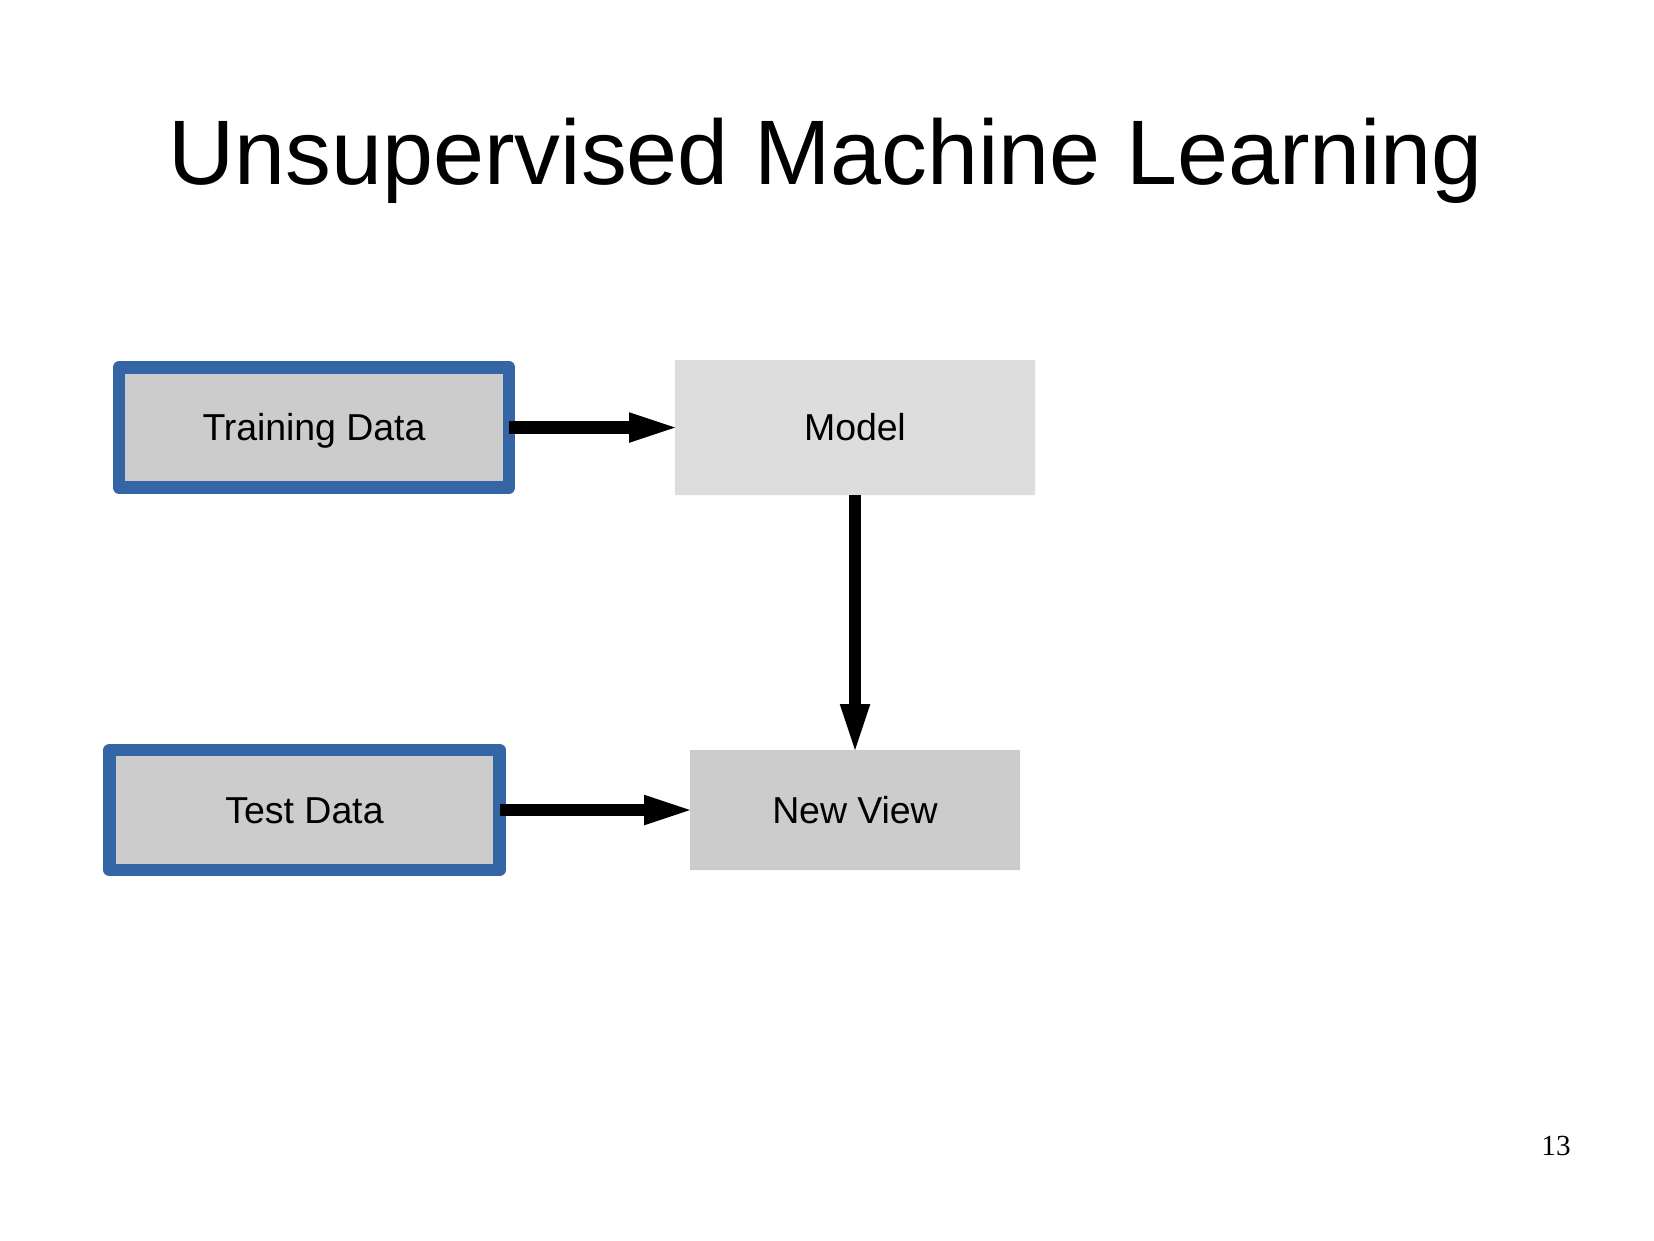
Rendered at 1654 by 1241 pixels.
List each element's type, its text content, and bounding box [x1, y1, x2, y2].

text_box Training Data [119, 367, 510, 488]
text_box Test Data [109, 750, 500, 871]
text_box New View [690, 750, 1021, 871]
title Unsupervised Machine Learning [82, 49, 1571, 257]
text_box Model [675, 360, 1036, 496]
